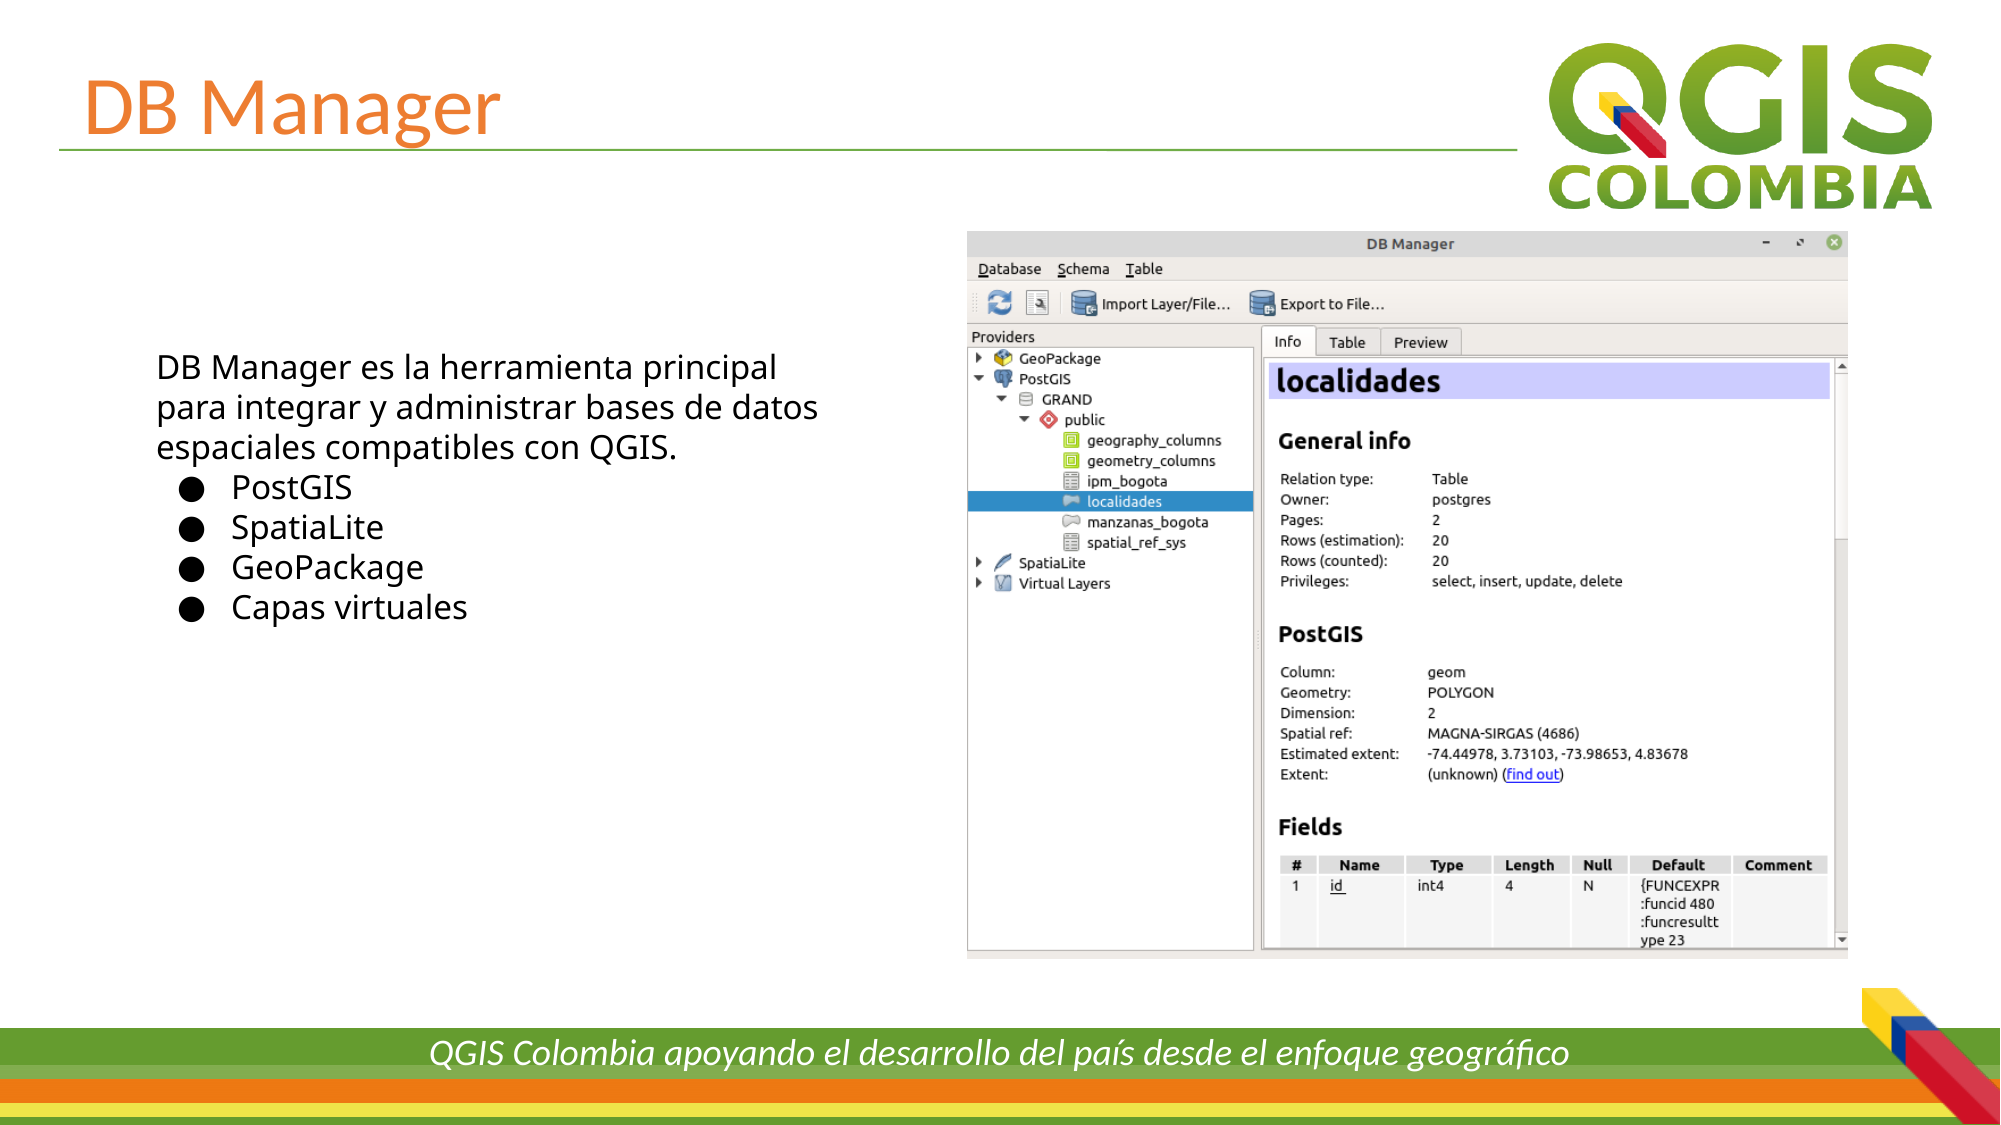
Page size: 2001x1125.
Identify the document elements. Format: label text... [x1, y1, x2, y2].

picture [0, 988, 2000, 1125]
text_box DB Manager es la herramienta principal para integrar y administrar bases de datos espaciales compatibles con QGIS. PostGIS SpatiaLite GeoPackage Capas virtuales [141, 331, 869, 614]
text_box DB Manager [68, 43, 1519, 160]
picture [1549, 43, 1932, 209]
picture [967, 231, 1848, 959]
